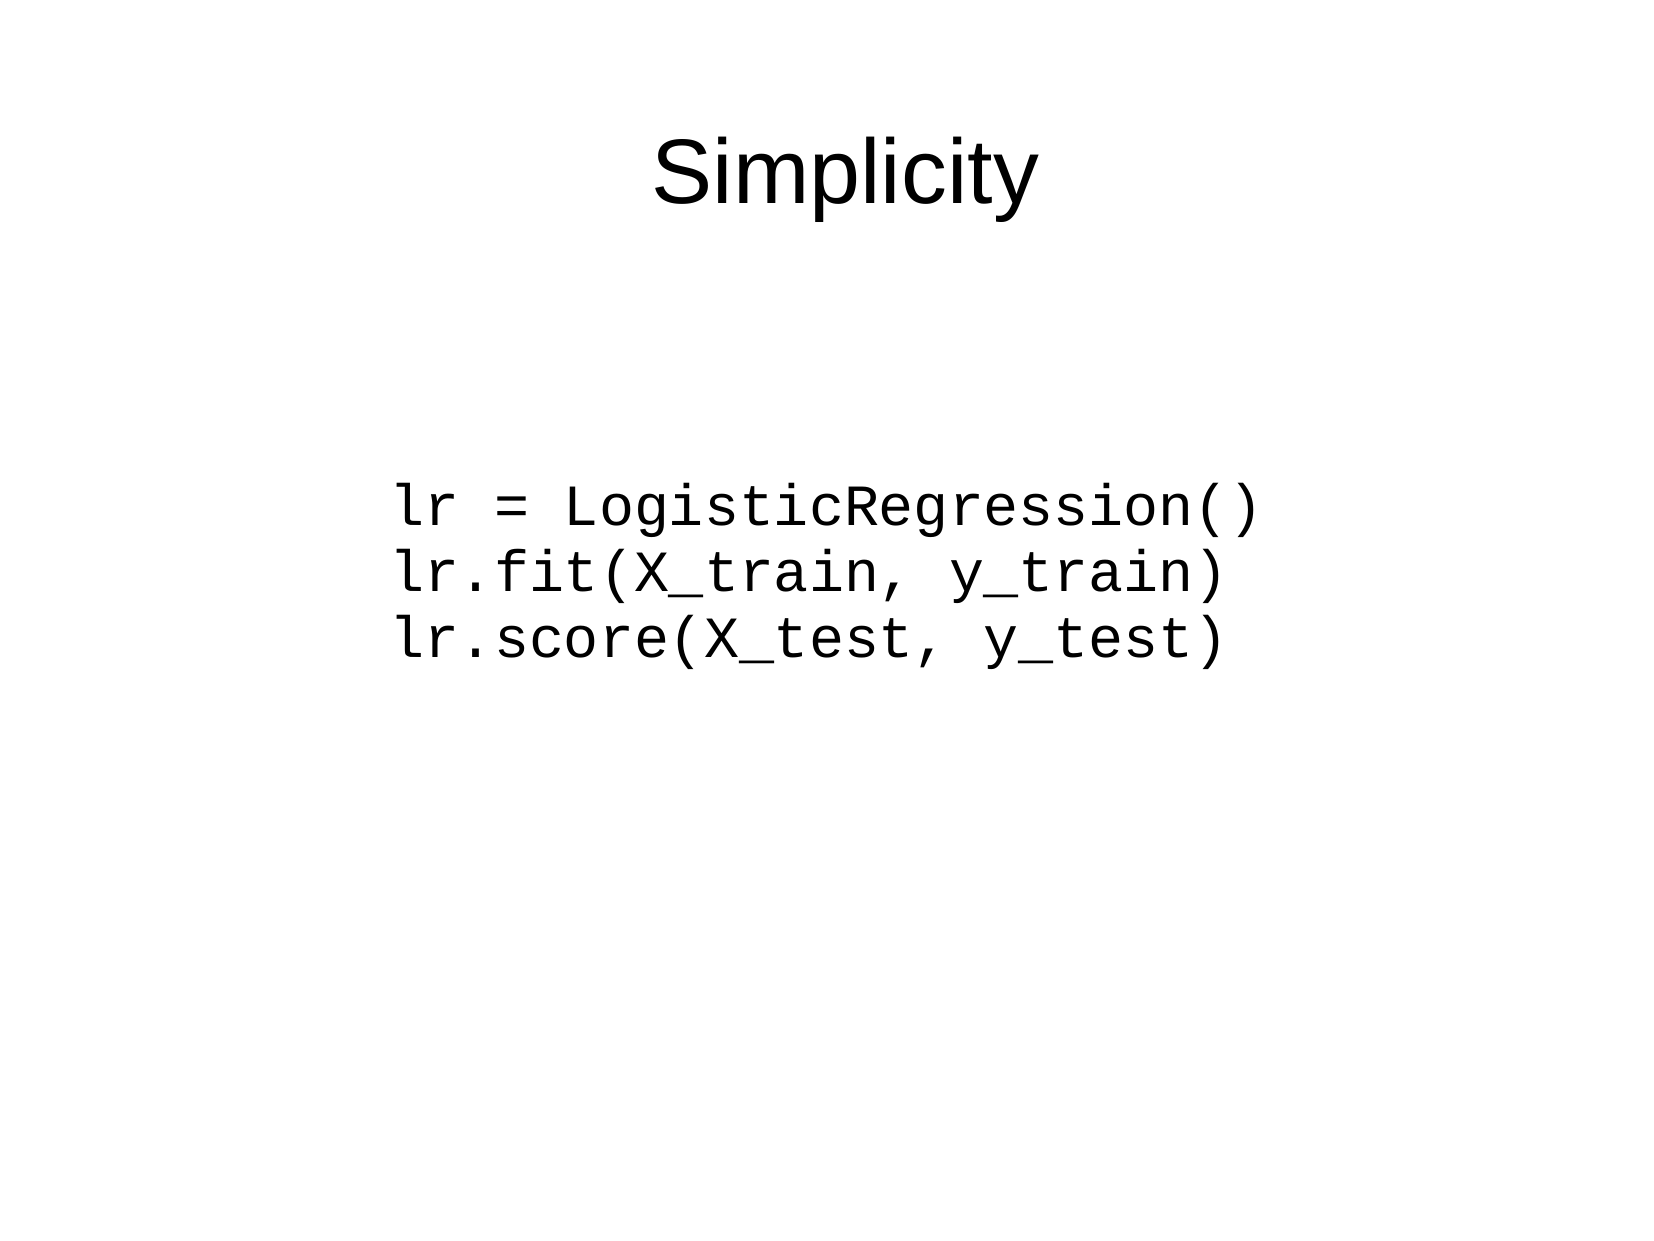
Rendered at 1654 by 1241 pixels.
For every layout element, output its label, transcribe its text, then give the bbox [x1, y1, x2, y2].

text_box lr = LogisticRegression() lr.fit(X_train, y_train) lr.score(X_test, y_test) [389, 476, 1265, 676]
title Simplicity [101, 120, 1591, 223]
